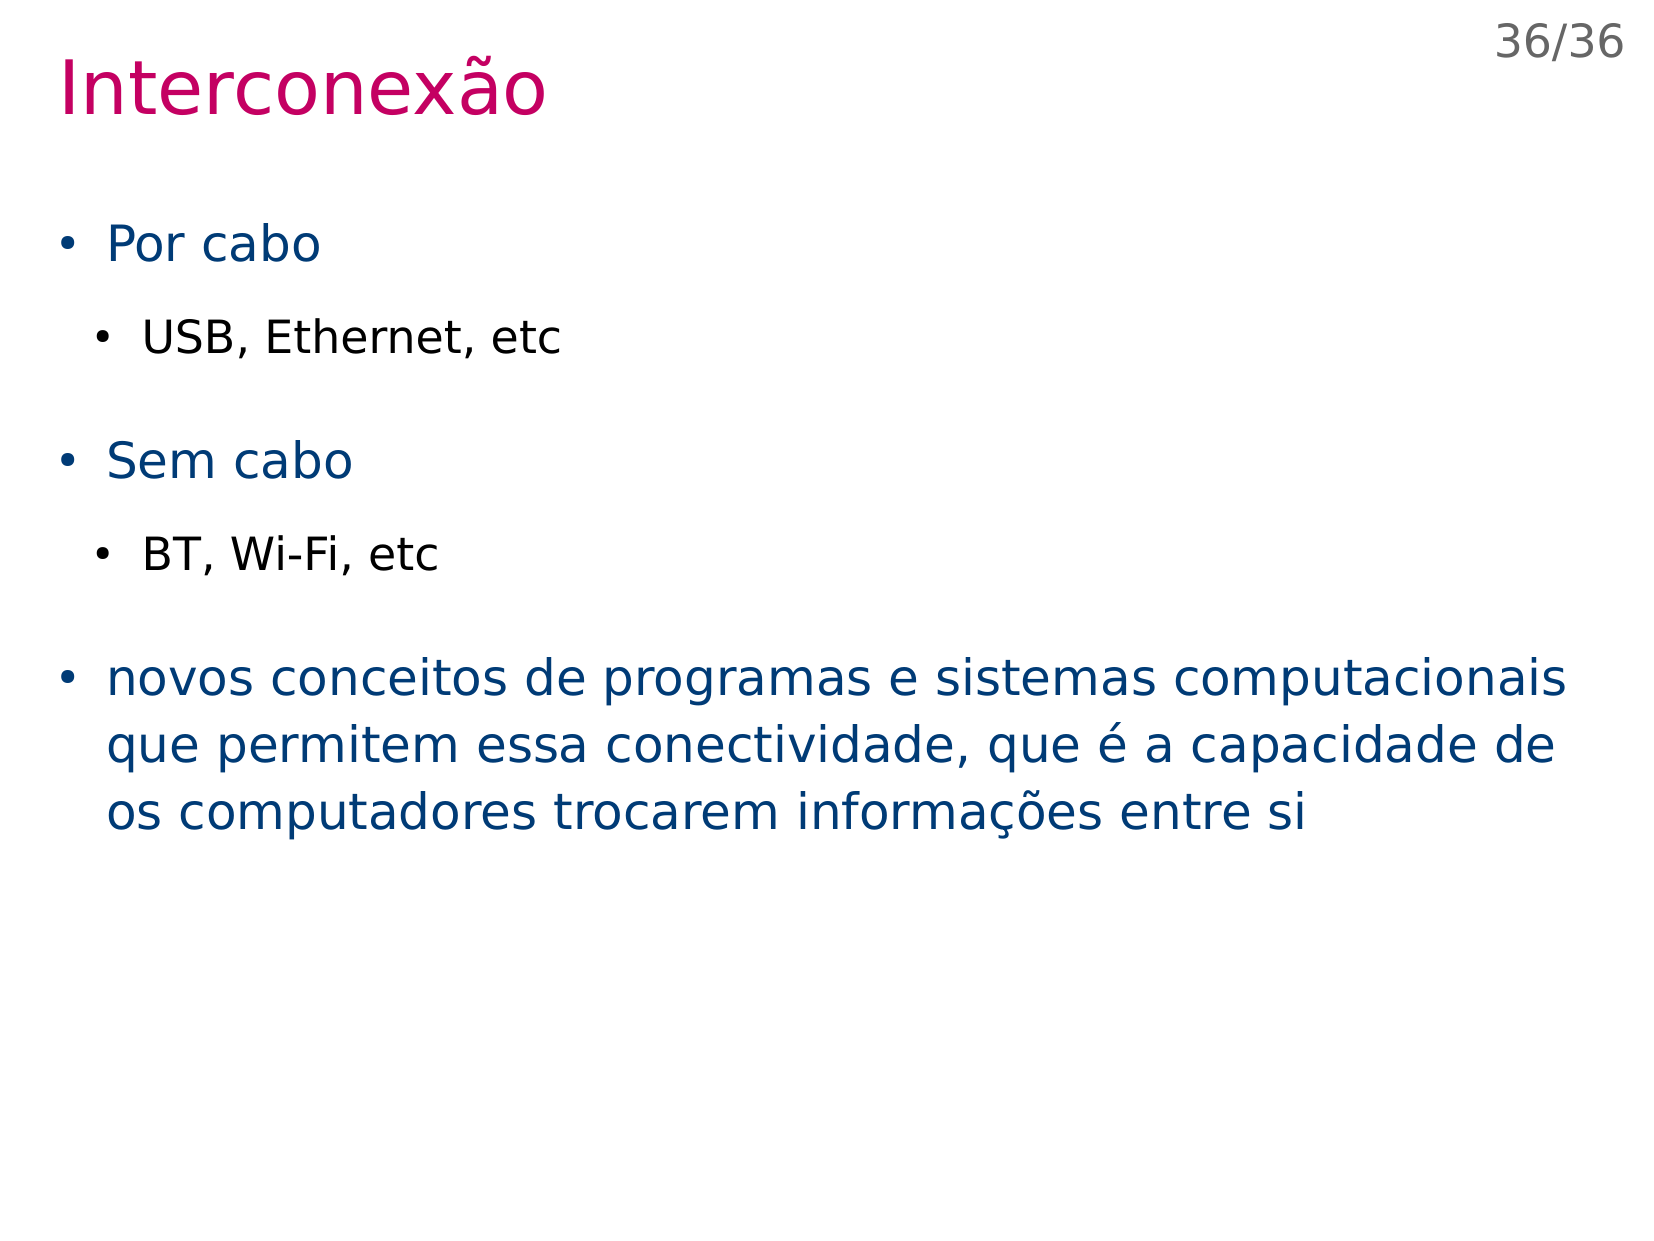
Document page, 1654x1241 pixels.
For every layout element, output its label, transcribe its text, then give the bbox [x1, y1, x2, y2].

list Por cabo USB, Ethernet, etc Sem cabo BT, Wi-Fi, etc novos conceitos de programas e sistemas computacionais que permitem essa conectividade, que é a capacidade de os computadores trocarem informações entre si [59, 206, 1625, 1211]
title Interconexão [59, 29, 1625, 148]
